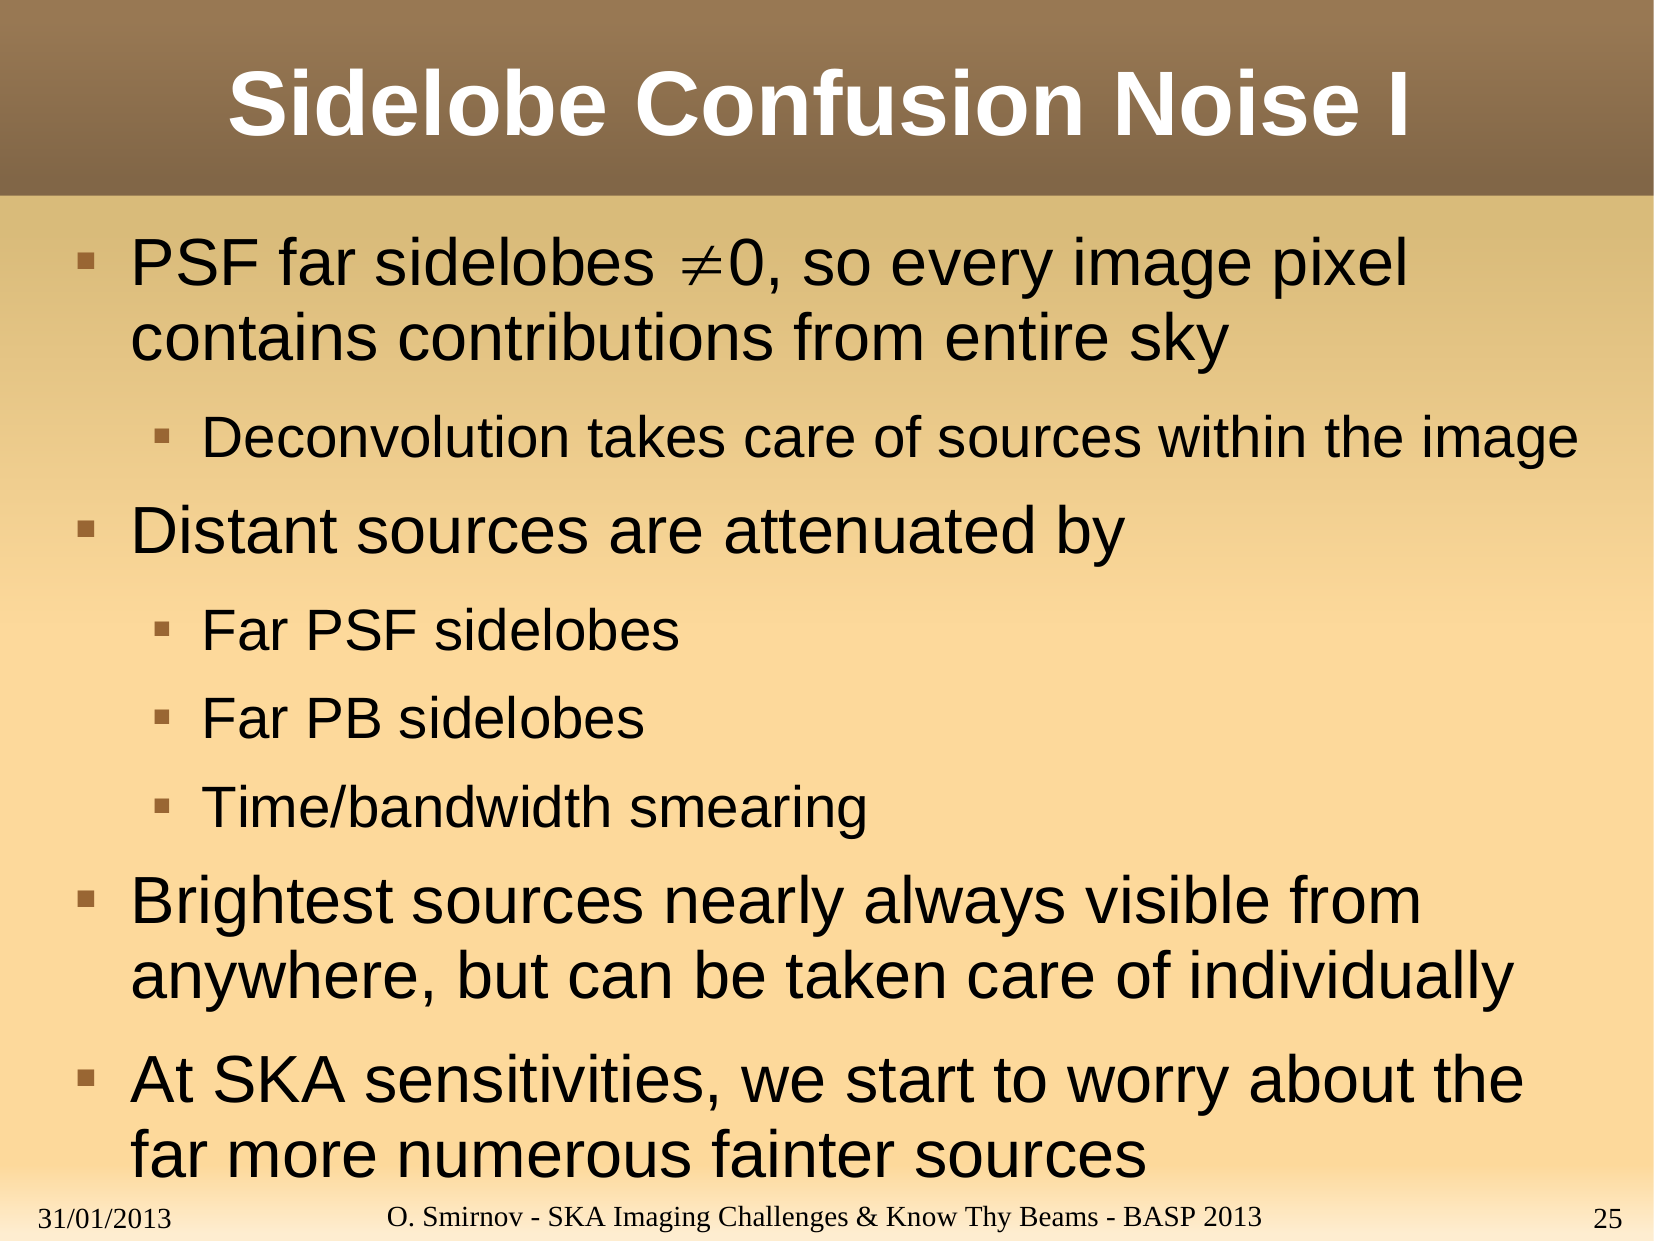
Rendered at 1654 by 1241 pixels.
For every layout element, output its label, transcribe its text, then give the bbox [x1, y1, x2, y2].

list PSF far sidelobes ≠0, so every image pixel contains contributions from entire sky Deconvolution takes care of sources within the image Distant sources are attenuated by Far PSF sidelobes Far PB sidelobes Time/bandwidth smearing Brightest sources nearly always visible from anywhere, but can be taken care of individually At SKA sensitivities, we start to worry about the far more numerous fainter sources [60, 225, 1606, 1192]
picture [0, 0, 1654, 1241]
title Sidelobe Confusion Noise I [76, 0, 1565, 208]
